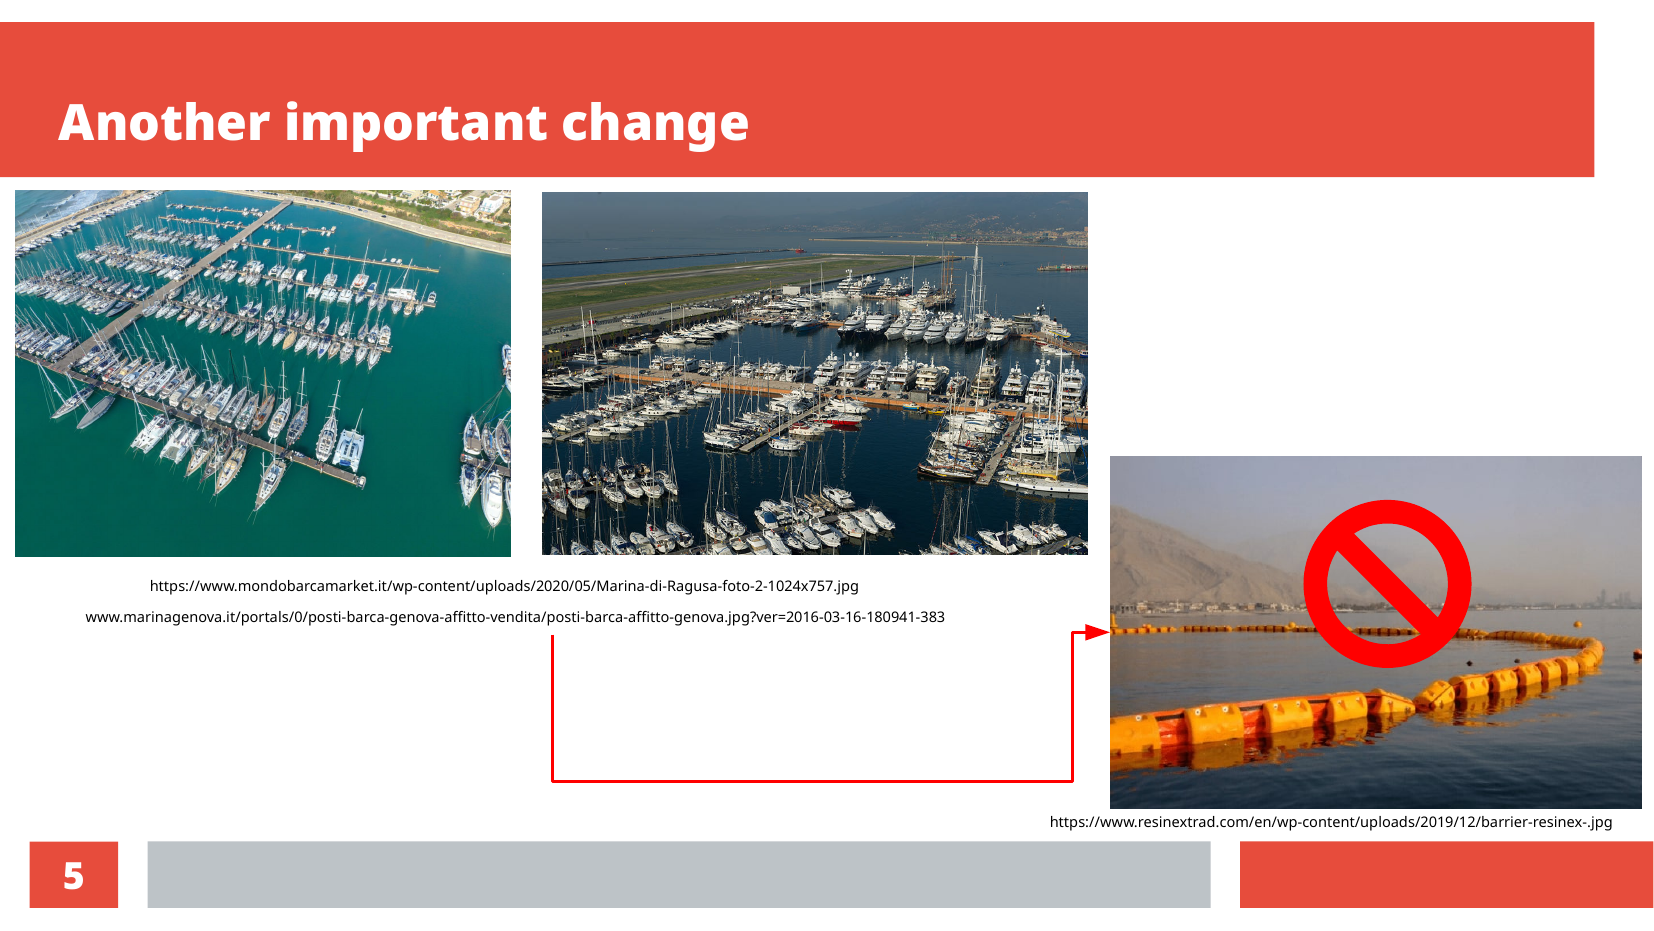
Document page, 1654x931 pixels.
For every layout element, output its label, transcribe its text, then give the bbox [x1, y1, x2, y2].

text_box https://www.mondobarcamarket.it/wp-content/uploads/2020/05/Marina-di-Ragusa-foto-2-1024x757.jpg [135, 568, 931, 600]
picture [542, 192, 1088, 556]
title Another important change [59, 44, 1595, 156]
picture [15, 190, 511, 557]
text_box [1305, 501, 1471, 667]
picture [1110, 456, 1642, 804]
text_box https://www.resinextrad.com/en/wp-content/uploads/2019/12/barrier-resinex-.jpg [1035, 804, 1654, 837]
text_box www.marinagenova.it/portals/0/posti-barca-genova-affitto-vendita/posti-barca-affitto-genova.jpg?ver=2016-03-16-180941-383 [70, 600, 1036, 633]
